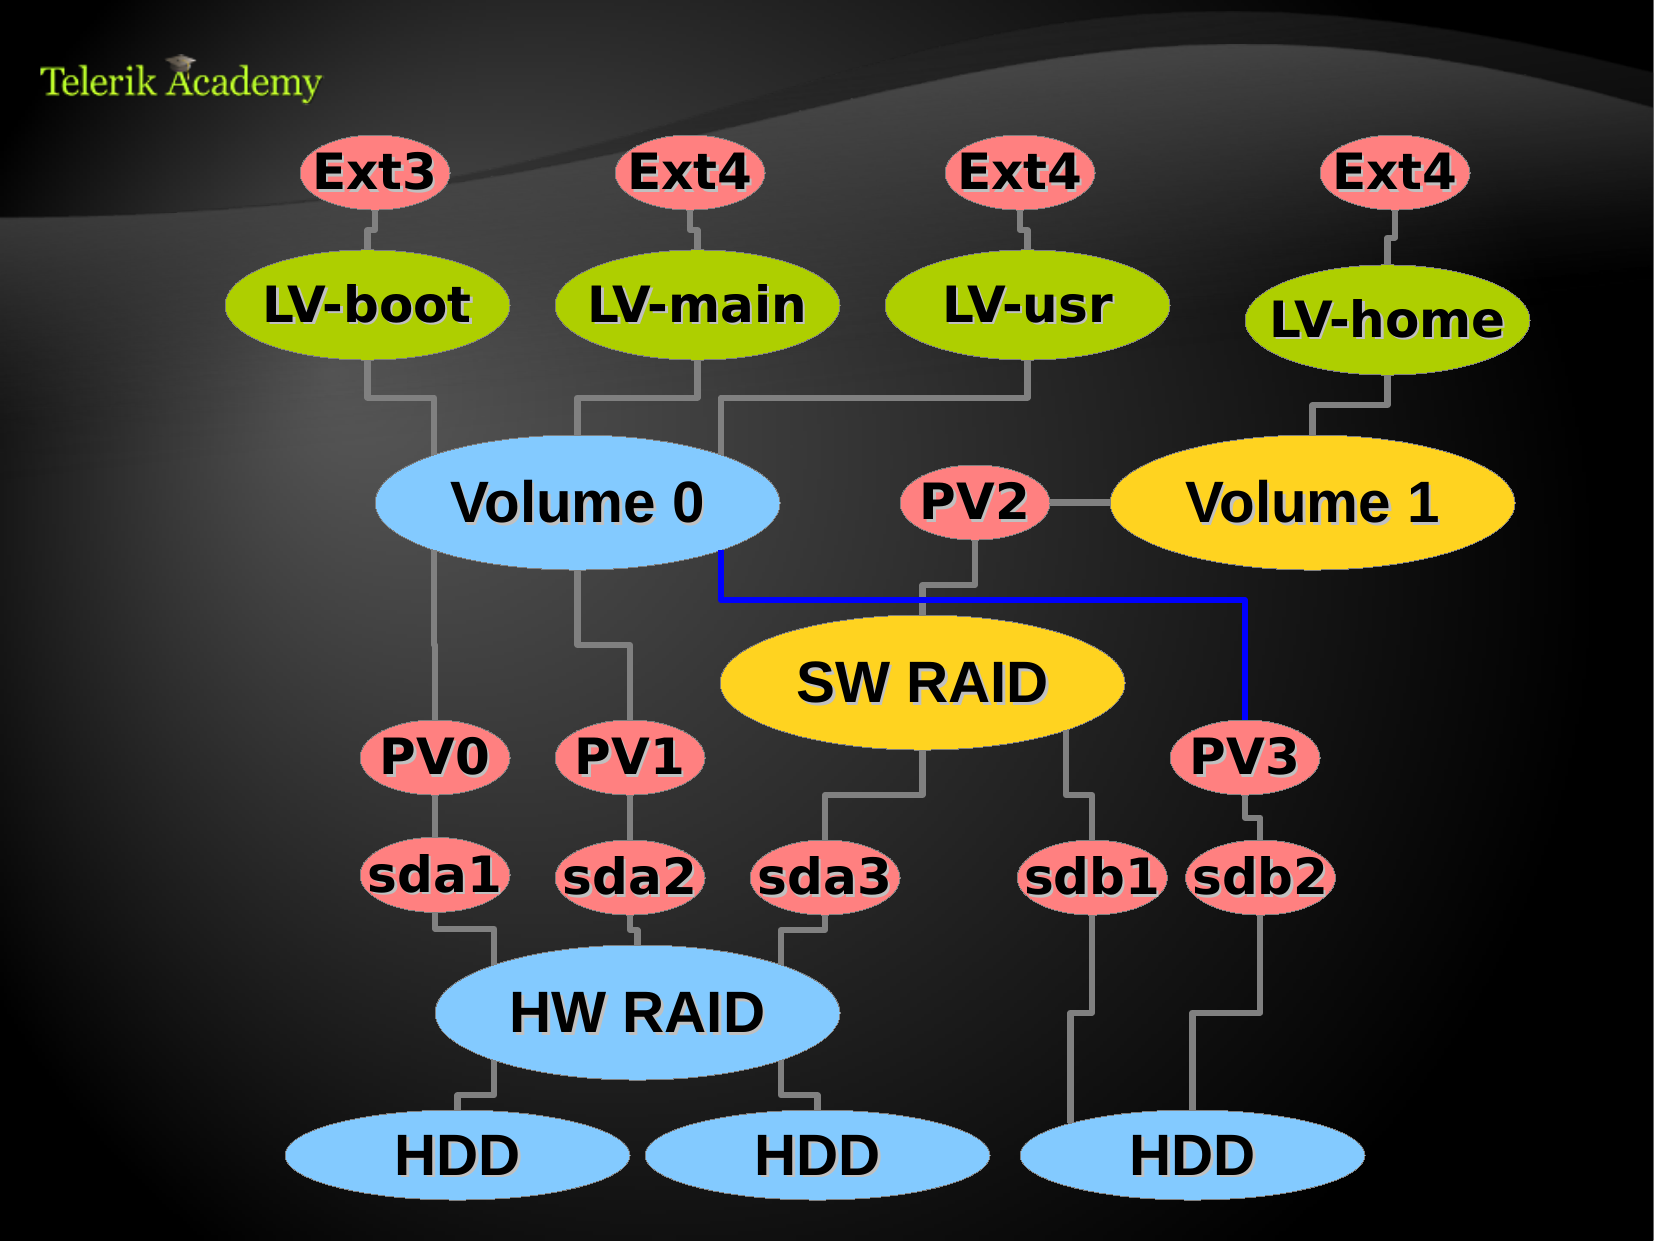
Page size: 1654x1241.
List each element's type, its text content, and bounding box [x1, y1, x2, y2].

text_box LV-home [1245, 264, 1531, 376]
text_box PV0 [360, 720, 511, 796]
text_box Ext4 [615, 135, 766, 211]
text_box sdb2 [1185, 840, 1336, 916]
text_box PV1 [555, 720, 706, 796]
text_box SW RAID [720, 615, 1126, 751]
text_box Ext4 [945, 135, 1096, 211]
text_box sdb1 [1017, 840, 1168, 916]
text_box LV-boot [225, 249, 511, 361]
text_box HDD [1020, 1110, 1366, 1201]
text_box HDD [645, 1110, 991, 1201]
text_box HDD [285, 1110, 631, 1201]
text_box Volume 1 [1110, 435, 1516, 571]
text_box Ext3 [300, 135, 451, 211]
text_box PV2 [900, 465, 1050, 541]
text_box sda2 [555, 840, 706, 916]
picture [0, 0, 1654, 1241]
text_box LV-usr [885, 249, 1171, 361]
text_box sda3 [750, 840, 901, 916]
text_box sda1 [360, 837, 511, 913]
text_box LV-main [555, 249, 841, 361]
text_box Volume 0 [375, 435, 781, 571]
text_box PV3 [1170, 720, 1321, 796]
text_box Ext4 [1320, 135, 1471, 211]
text_box HW RAID [435, 945, 841, 1081]
